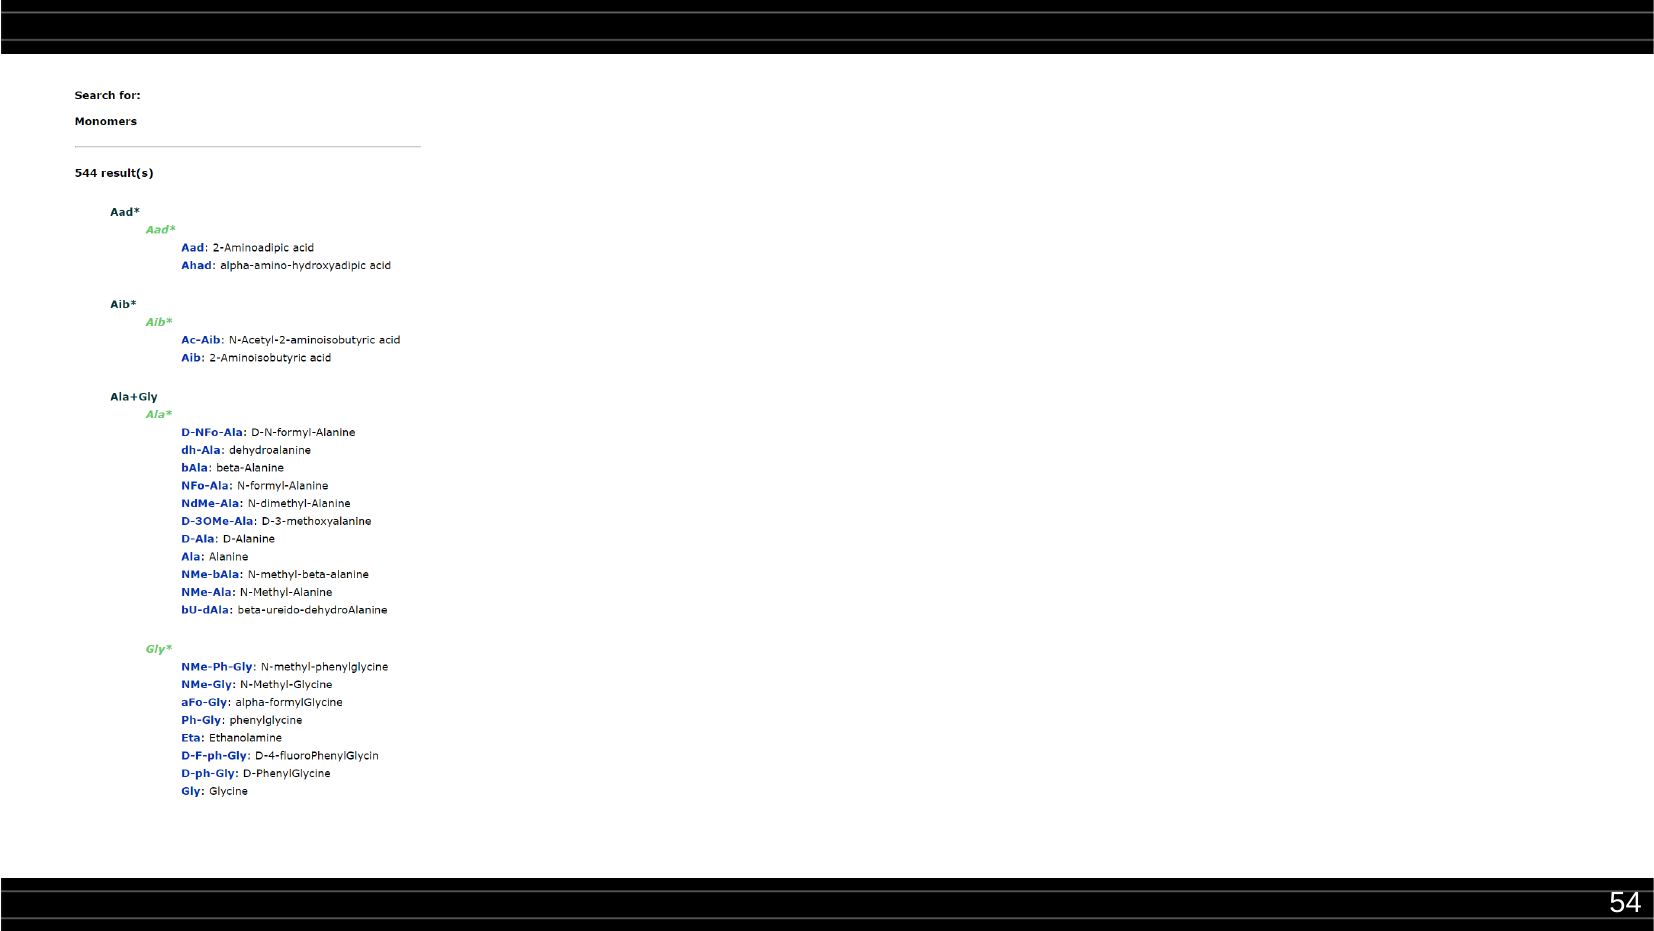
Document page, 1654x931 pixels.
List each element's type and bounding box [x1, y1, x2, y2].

picture [1, 0, 1654, 54]
picture [1, 878, 1654, 931]
picture [45, 74, 421, 820]
